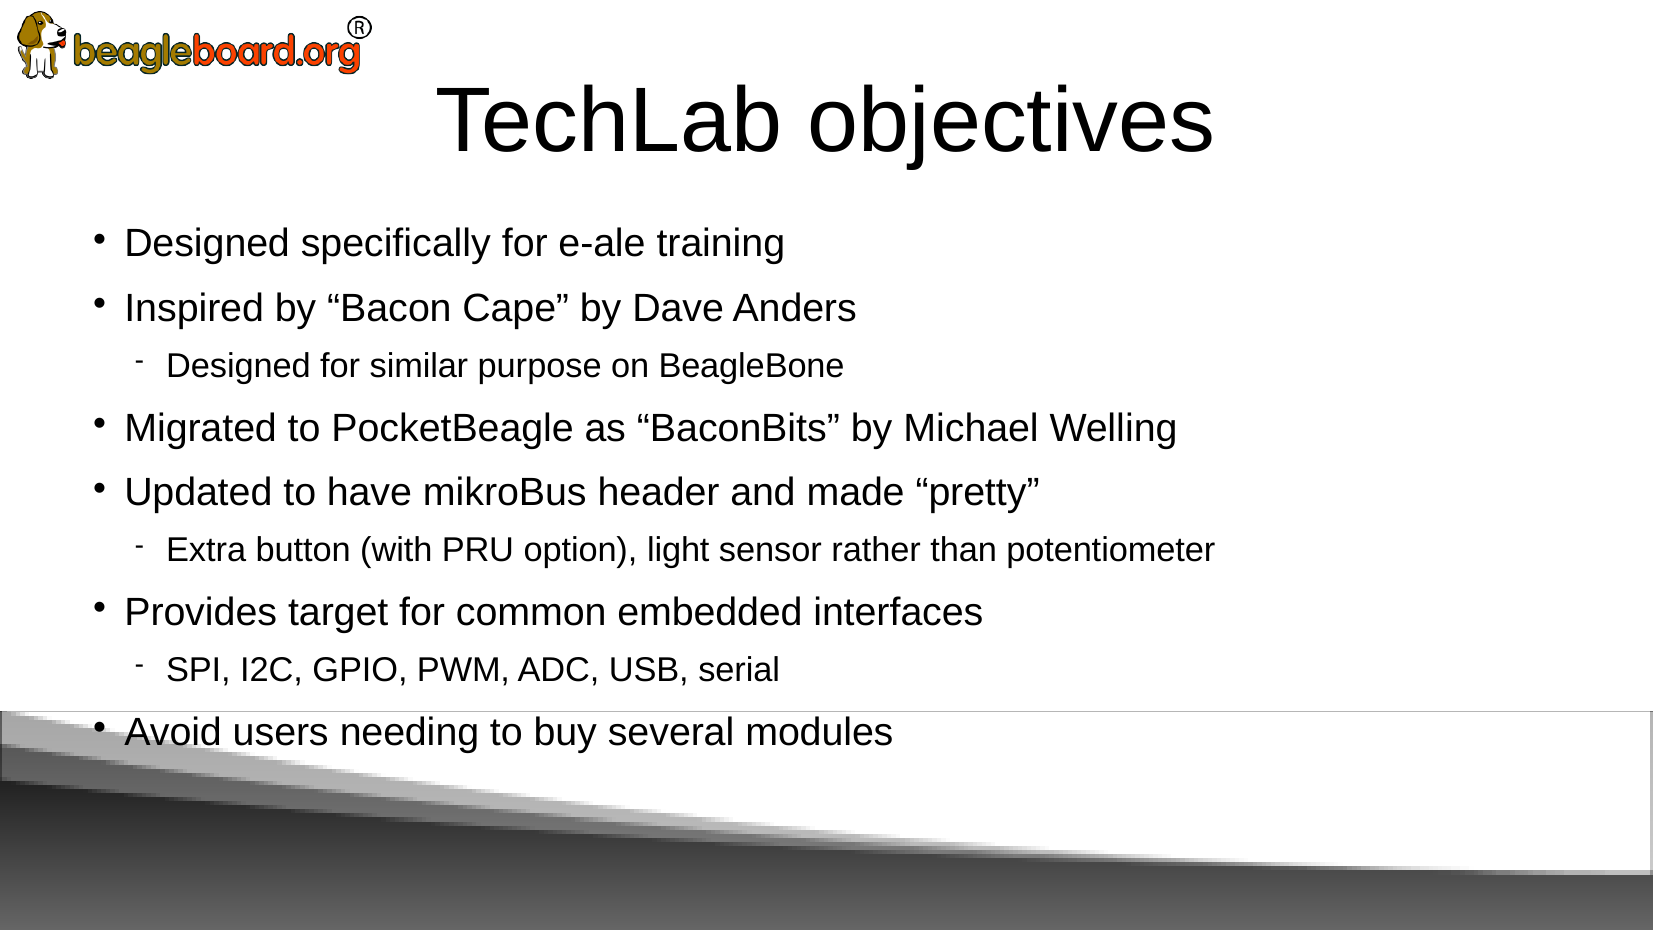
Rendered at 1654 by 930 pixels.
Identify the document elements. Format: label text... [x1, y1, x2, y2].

picture [17, 11, 372, 79]
text_box Designed specifically for e-ale training Inspired by “Bacon Cape” by Dave Anders Designed for similar purpose on BeagleBone Migrated to PocketBeagle as “BaconBits” by Michael Welling Updated to have mikroBus header and made “pretty” Extra button (with PRU option), light sensor rather than potentiometer Provides target for common embedded interfaces SPI, I2C, GPIO, PWM, ADC, USB, serial Avoid users needing to buy several modules [82, 217, 1571, 757]
picture [0, 708, 1654, 875]
text_box TechLab objectives [82, 37, 1571, 193]
